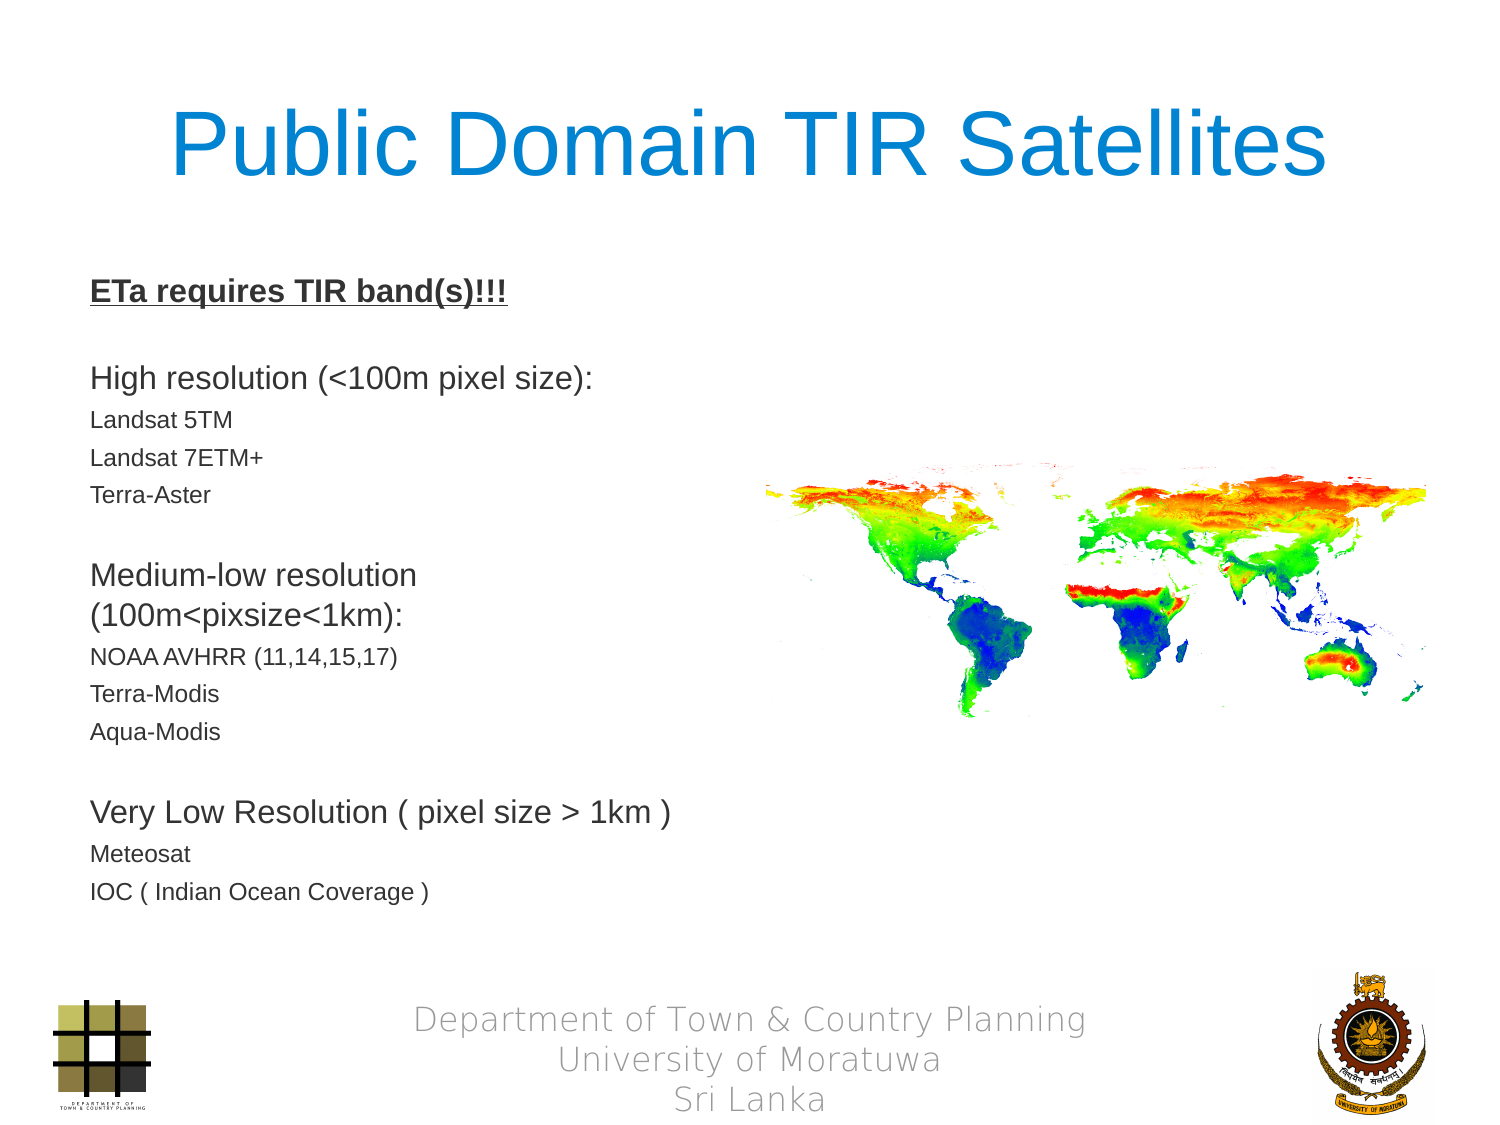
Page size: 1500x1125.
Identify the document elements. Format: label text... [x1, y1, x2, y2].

list ETa requires TIR band(s)!!! High resolution (<100m pixel size): Landsat 5TM Landsat 7ETM+ Terra-Aster Medium-low resolution (100m<pixsize<1km): NOAA AVHRR (11,14,15,17) Terra-Modis Aqua-Modis Very Low Resolution ( pixel size > 1km ) Meteosat IOC ( Indian Ocean Coverage ) [75, 262, 734, 916]
picture [1312, 966, 1435, 1125]
title Public Domain TIR Satellites [75, 45, 1426, 233]
picture [53, 1000, 151, 1110]
picture [766, 451, 1426, 727]
